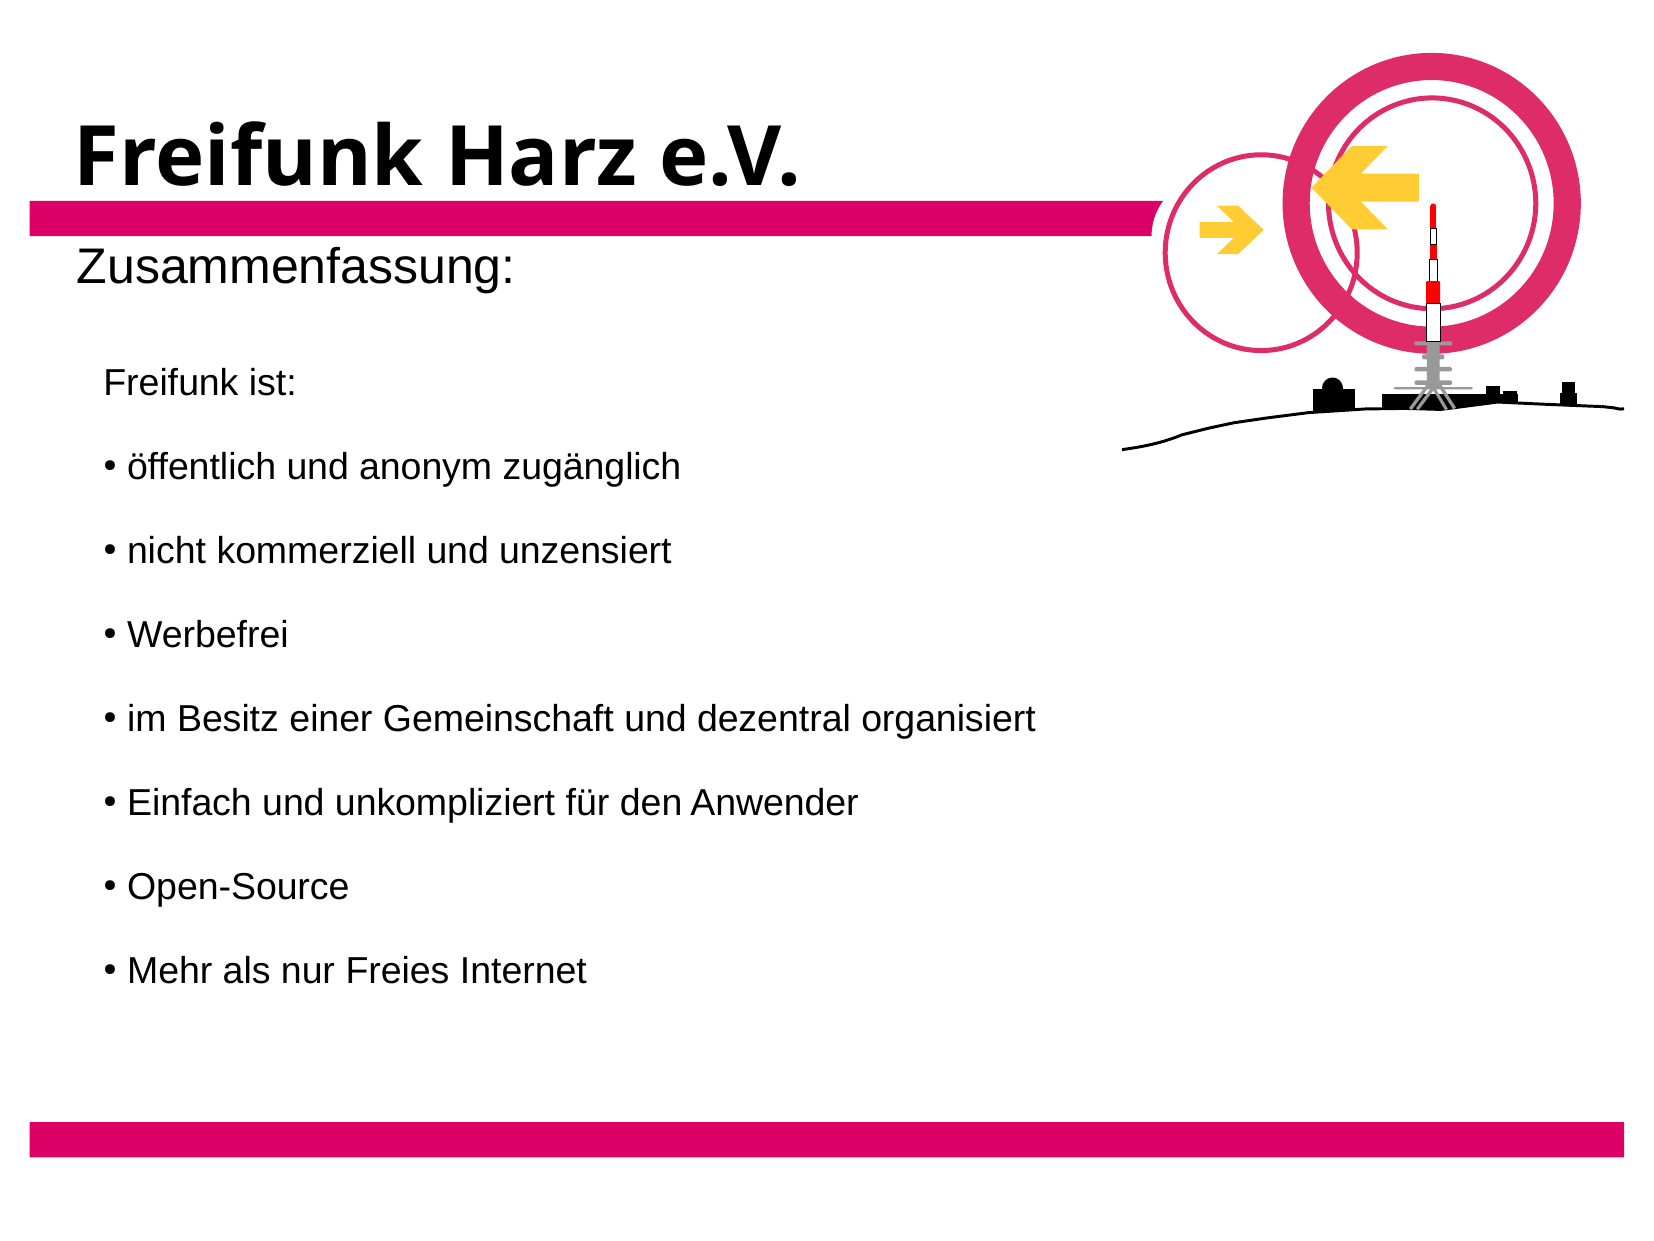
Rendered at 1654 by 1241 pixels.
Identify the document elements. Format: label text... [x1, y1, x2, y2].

subtitle Zusammenfassung: [76, 206, 697, 325]
text_box Freifunk ist: öffentlich und anonym zugänglich nicht kommerziell und unzensiert Werbefrei im Besitz einer Gemeinschaft und dezentral organisiert Einfach und unkompliziert für den Anwender Open-Source Mehr als nur Freies Internet [88, 354, 1123, 1000]
